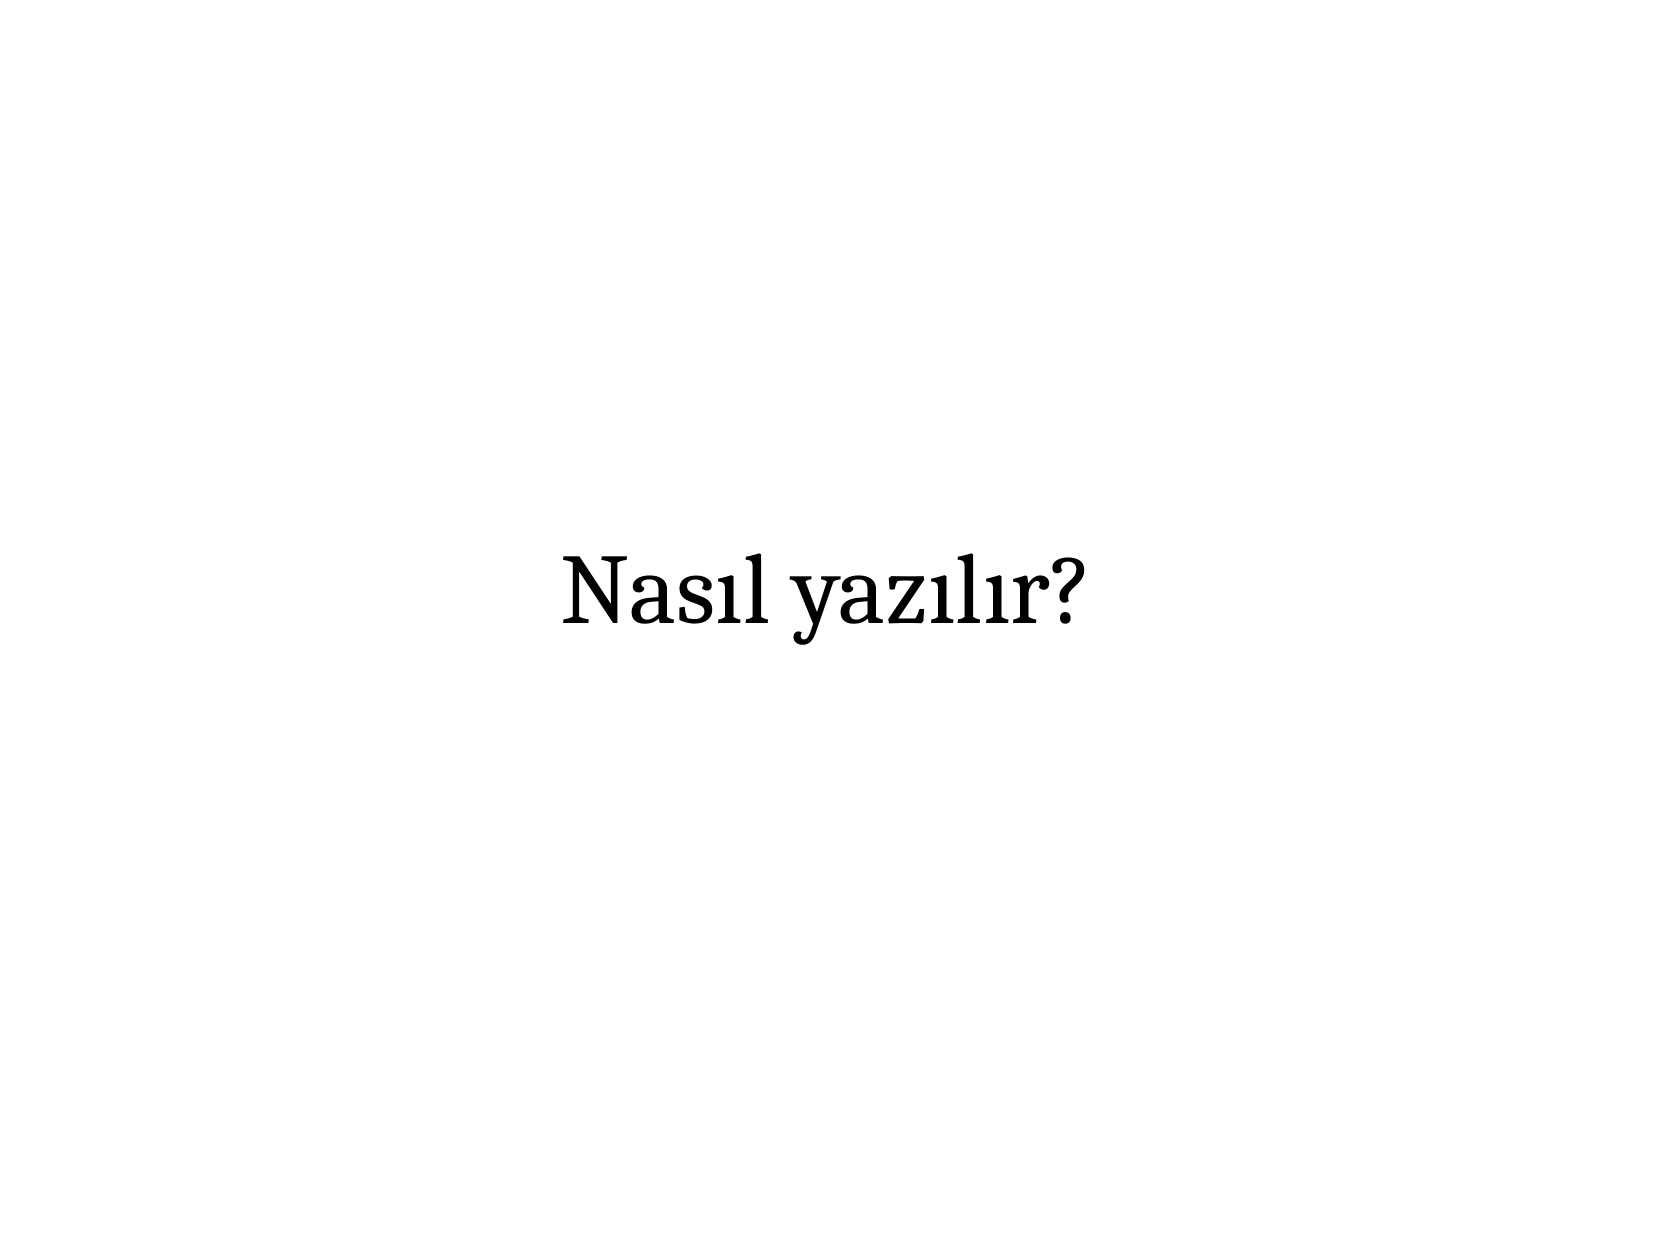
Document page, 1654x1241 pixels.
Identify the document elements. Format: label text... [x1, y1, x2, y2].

title Nasıl yazılır? [82, 265, 1571, 916]
